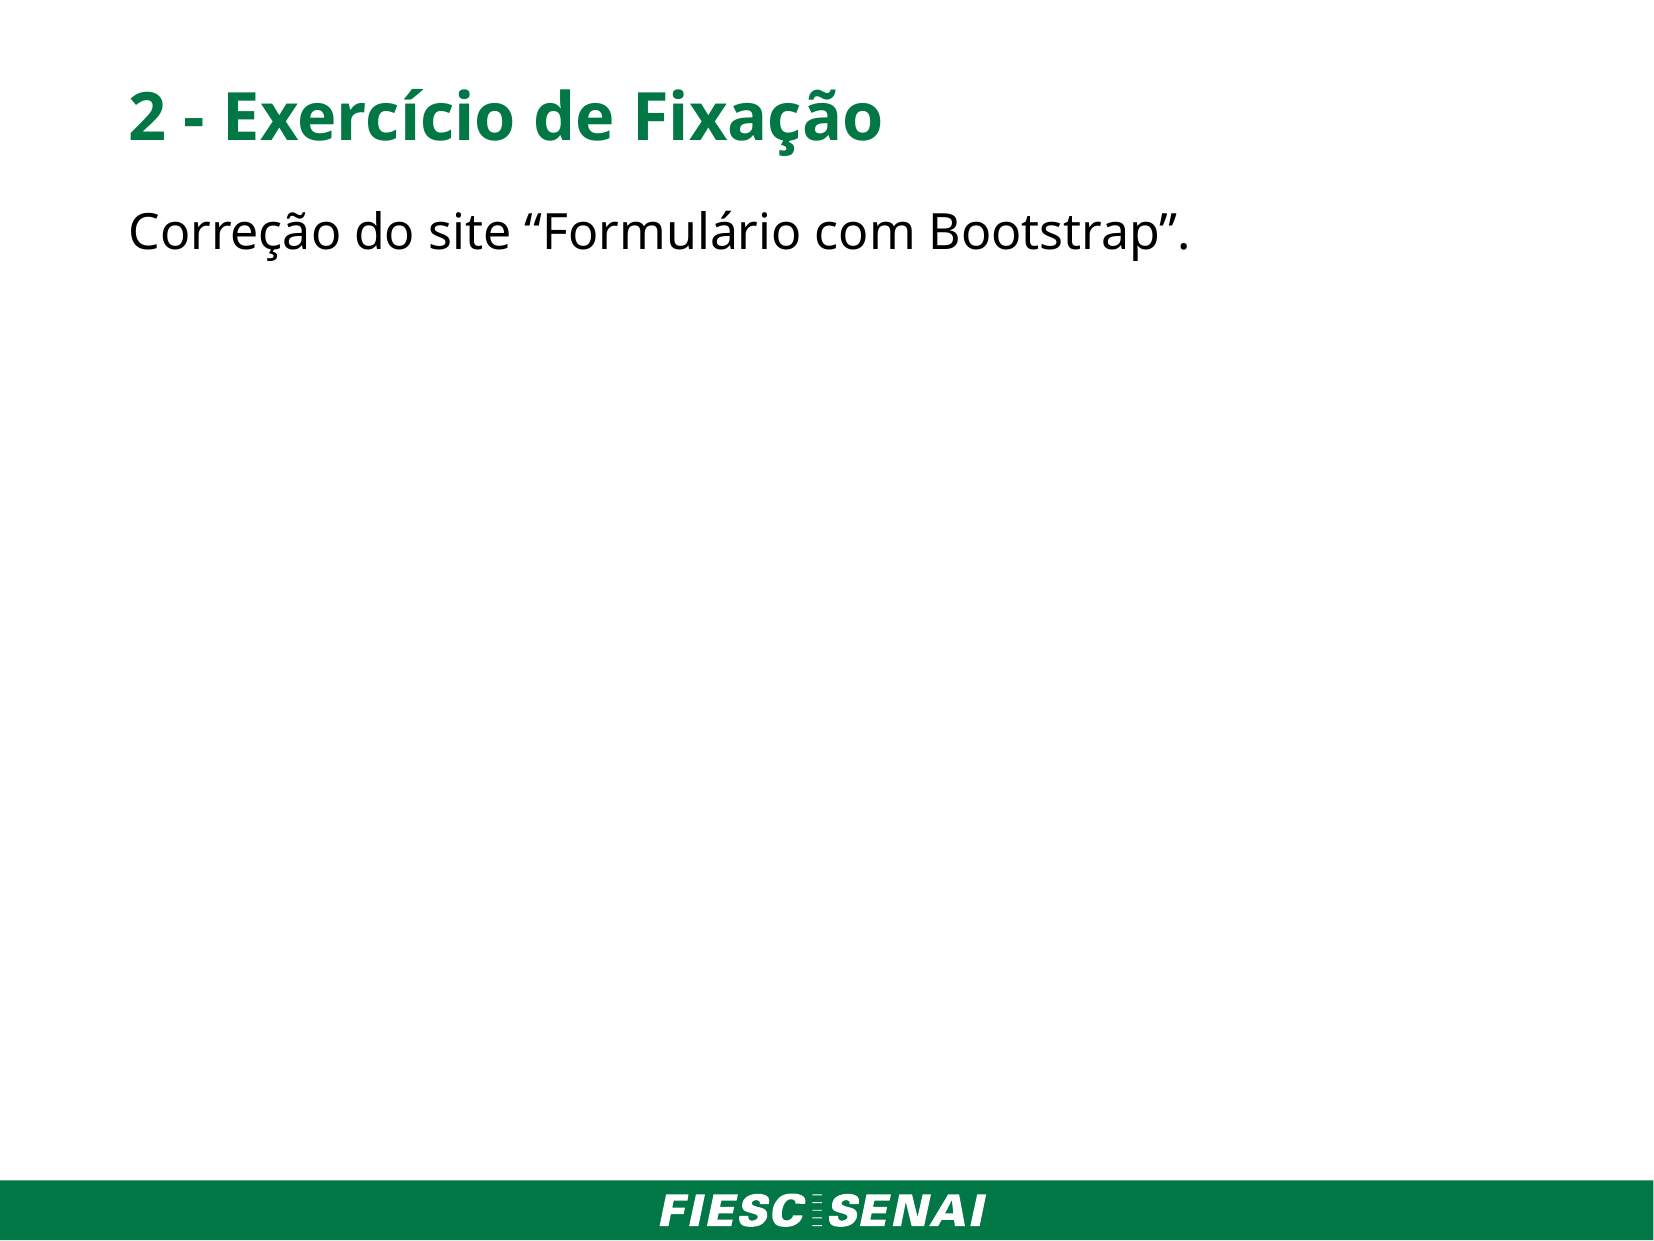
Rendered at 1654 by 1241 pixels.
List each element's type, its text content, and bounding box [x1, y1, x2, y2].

list Correção do site “Formulário com Bootstrap”. [113, 200, 1540, 1117]
title 2 - Exercício de Fixação [113, 39, 1540, 200]
